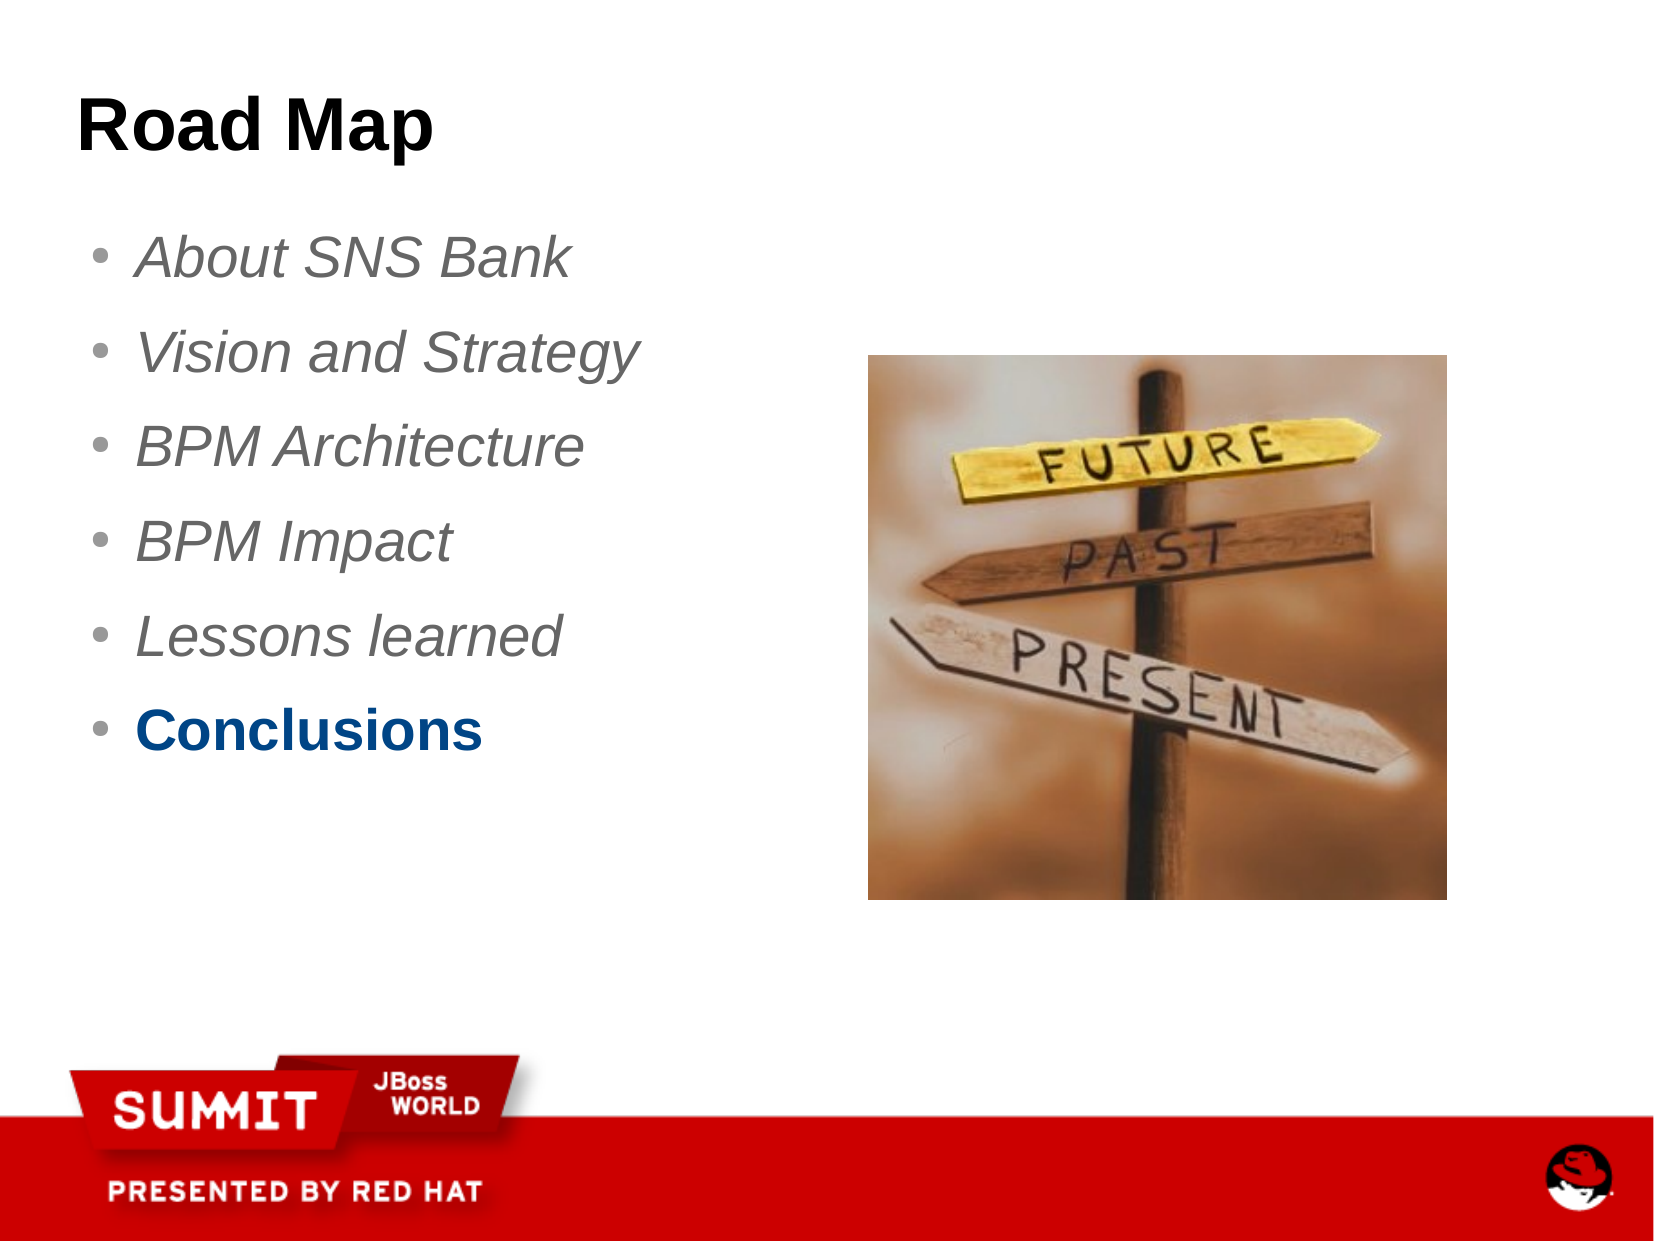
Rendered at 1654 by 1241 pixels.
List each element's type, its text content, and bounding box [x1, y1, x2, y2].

list About SNS Bank Vision and Strategy BPM Architecture BPM Impact Lessons learned Conclusions [75, 225, 1576, 826]
picture [868, 355, 1447, 900]
title Road Map [76, 45, 1565, 204]
picture [0, 1043, 1654, 1241]
